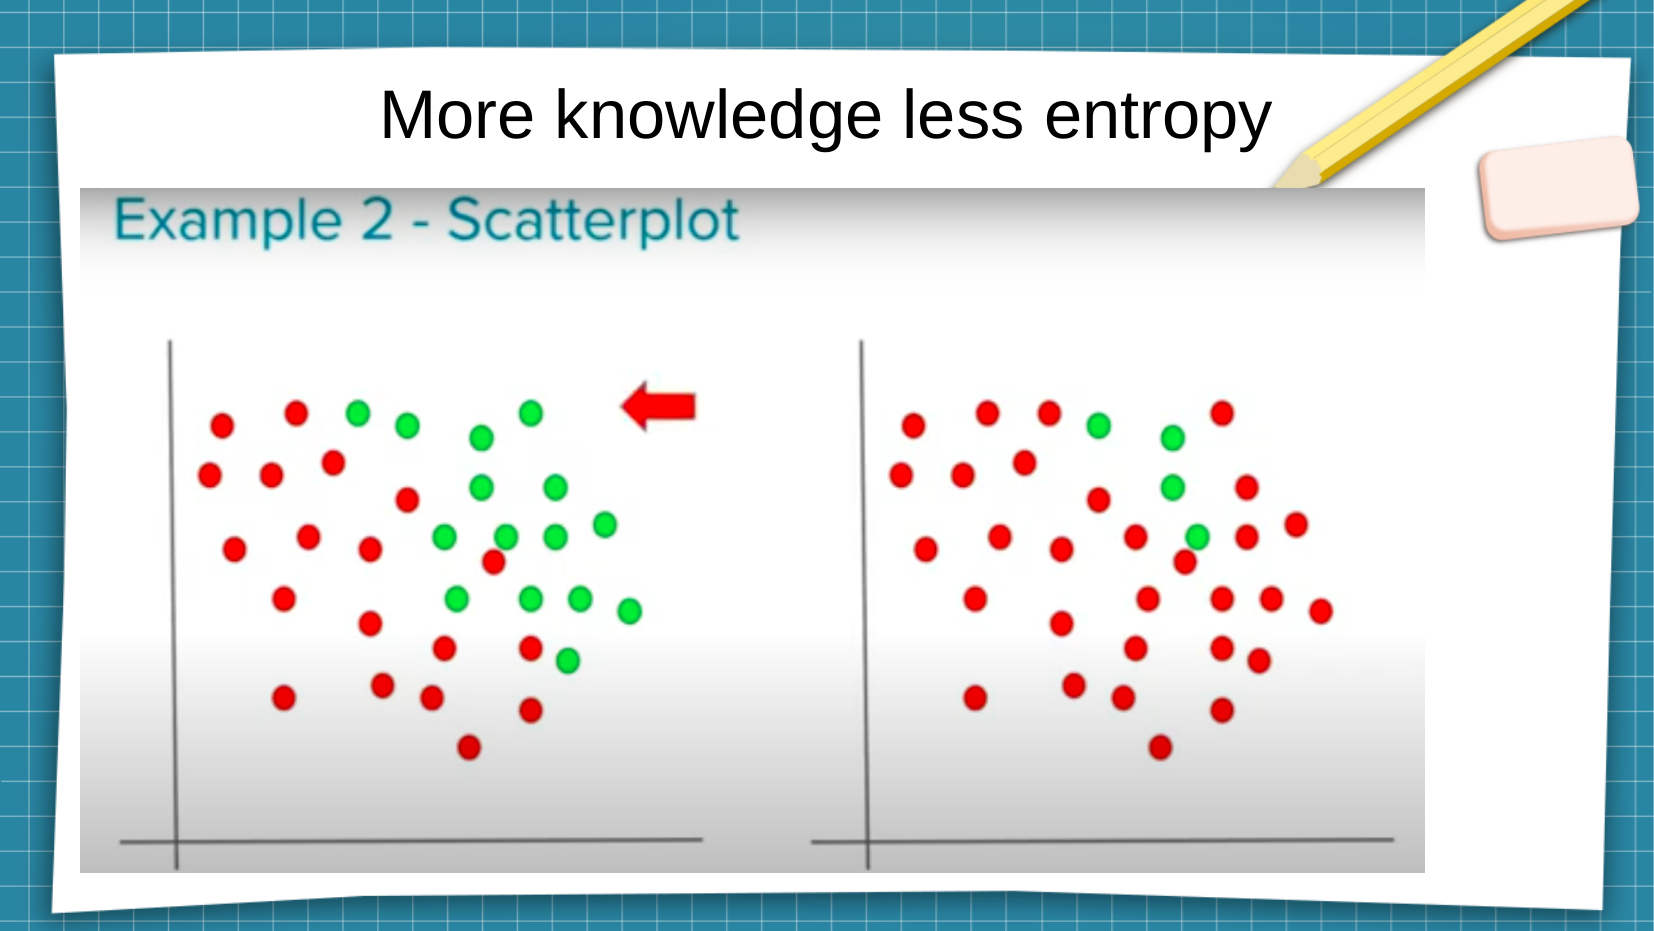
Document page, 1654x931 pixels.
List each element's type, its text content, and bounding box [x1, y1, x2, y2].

title More knowledge less entropy [82, 37, 1571, 193]
picture [0, 0, 1654, 931]
